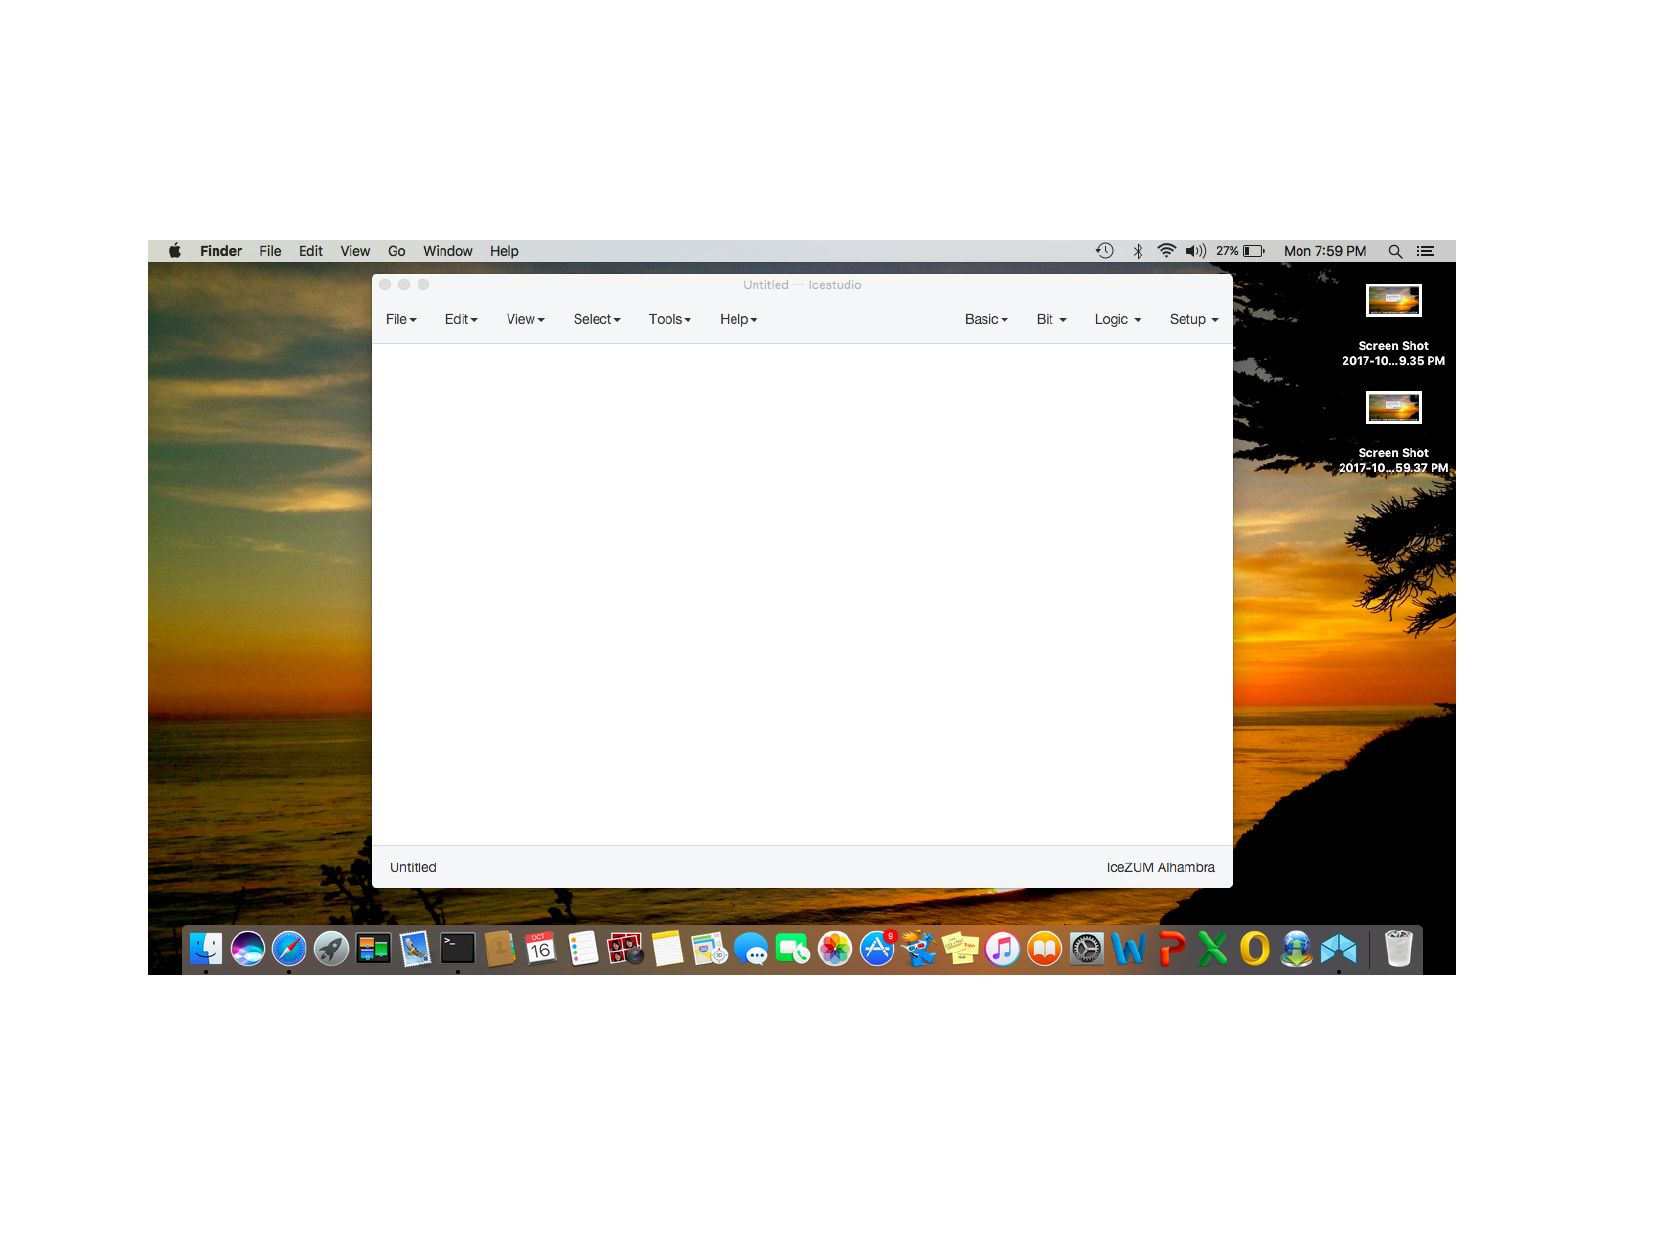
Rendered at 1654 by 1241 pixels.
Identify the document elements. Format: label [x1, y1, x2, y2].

picture [148, 240, 1456, 976]
